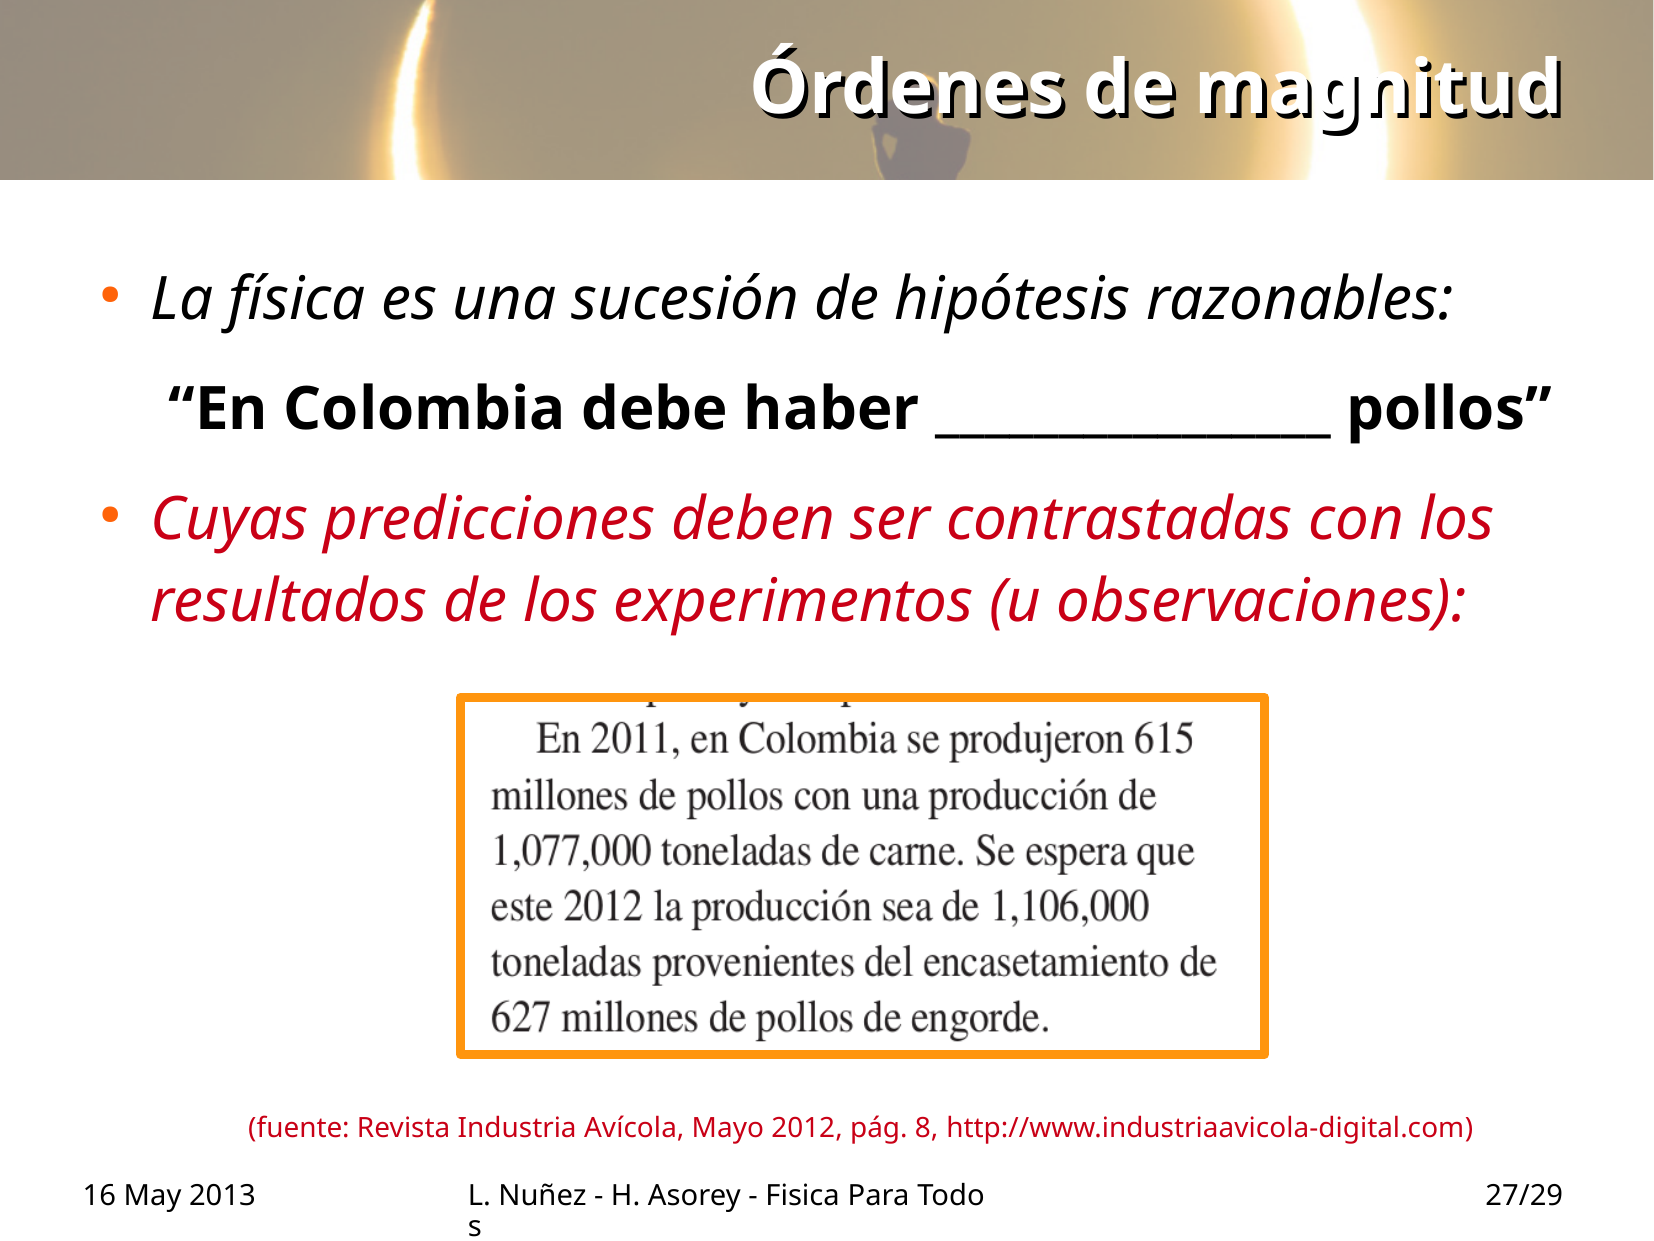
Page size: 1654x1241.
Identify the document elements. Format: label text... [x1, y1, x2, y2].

picture [465, 701, 1261, 1051]
picture [0, 0, 1654, 180]
list La física es una sucesión de hipótesis razonables: “En Colombia debe haber ________________ pollos” Cuyas predicciones deben ser contrastadas con los resultados de los experimentos (u observaciones): (fuente: Revista Industria Avícola, Mayo 2012, pág. 8, http://www.industriaavicola-digital.com) [82, 255, 1571, 1156]
title Órdenes de magnitud [75, 19, 1564, 151]
